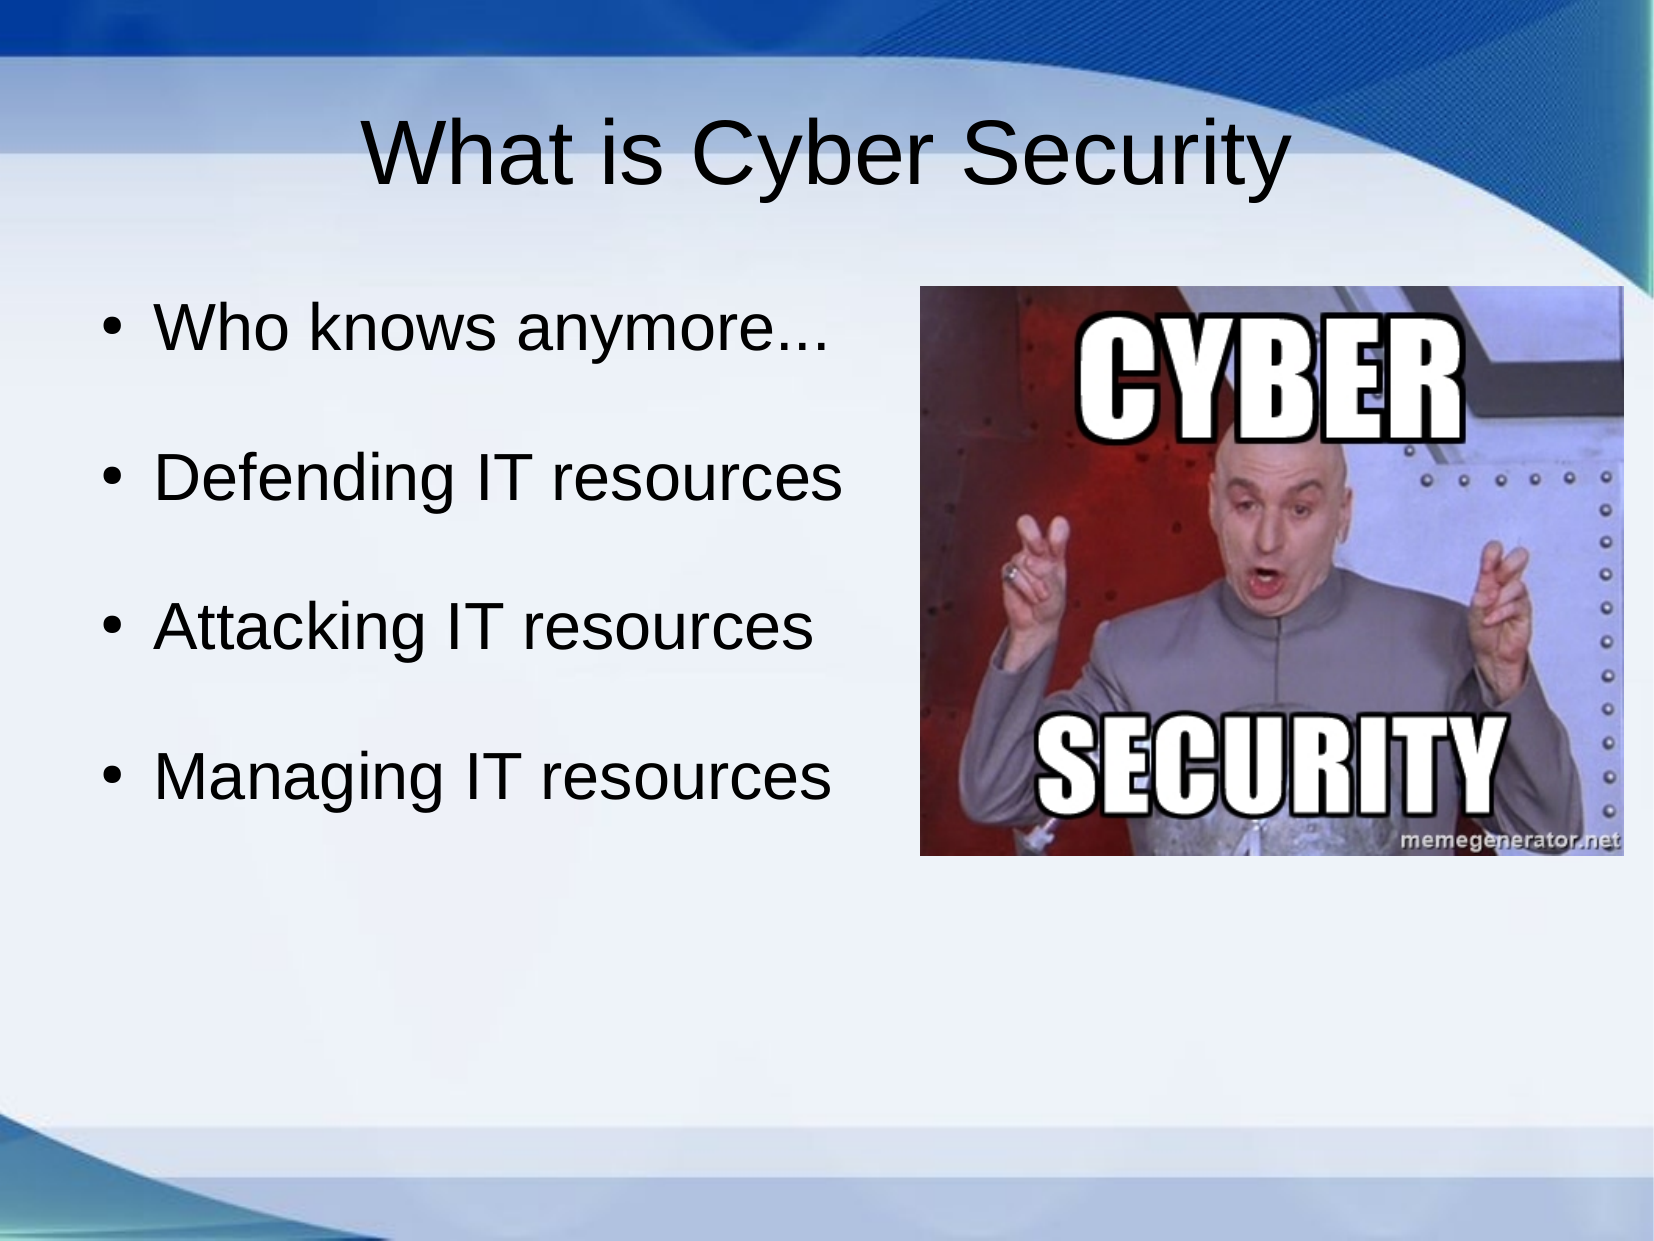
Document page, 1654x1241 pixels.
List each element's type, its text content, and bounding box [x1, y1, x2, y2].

title What is Cyber Security [82, 49, 1571, 257]
picture [0, 0, 1654, 1241]
list Who knows anymore... Defending IT resources Attacking IT resources Managing IT resources [82, 290, 1571, 1010]
